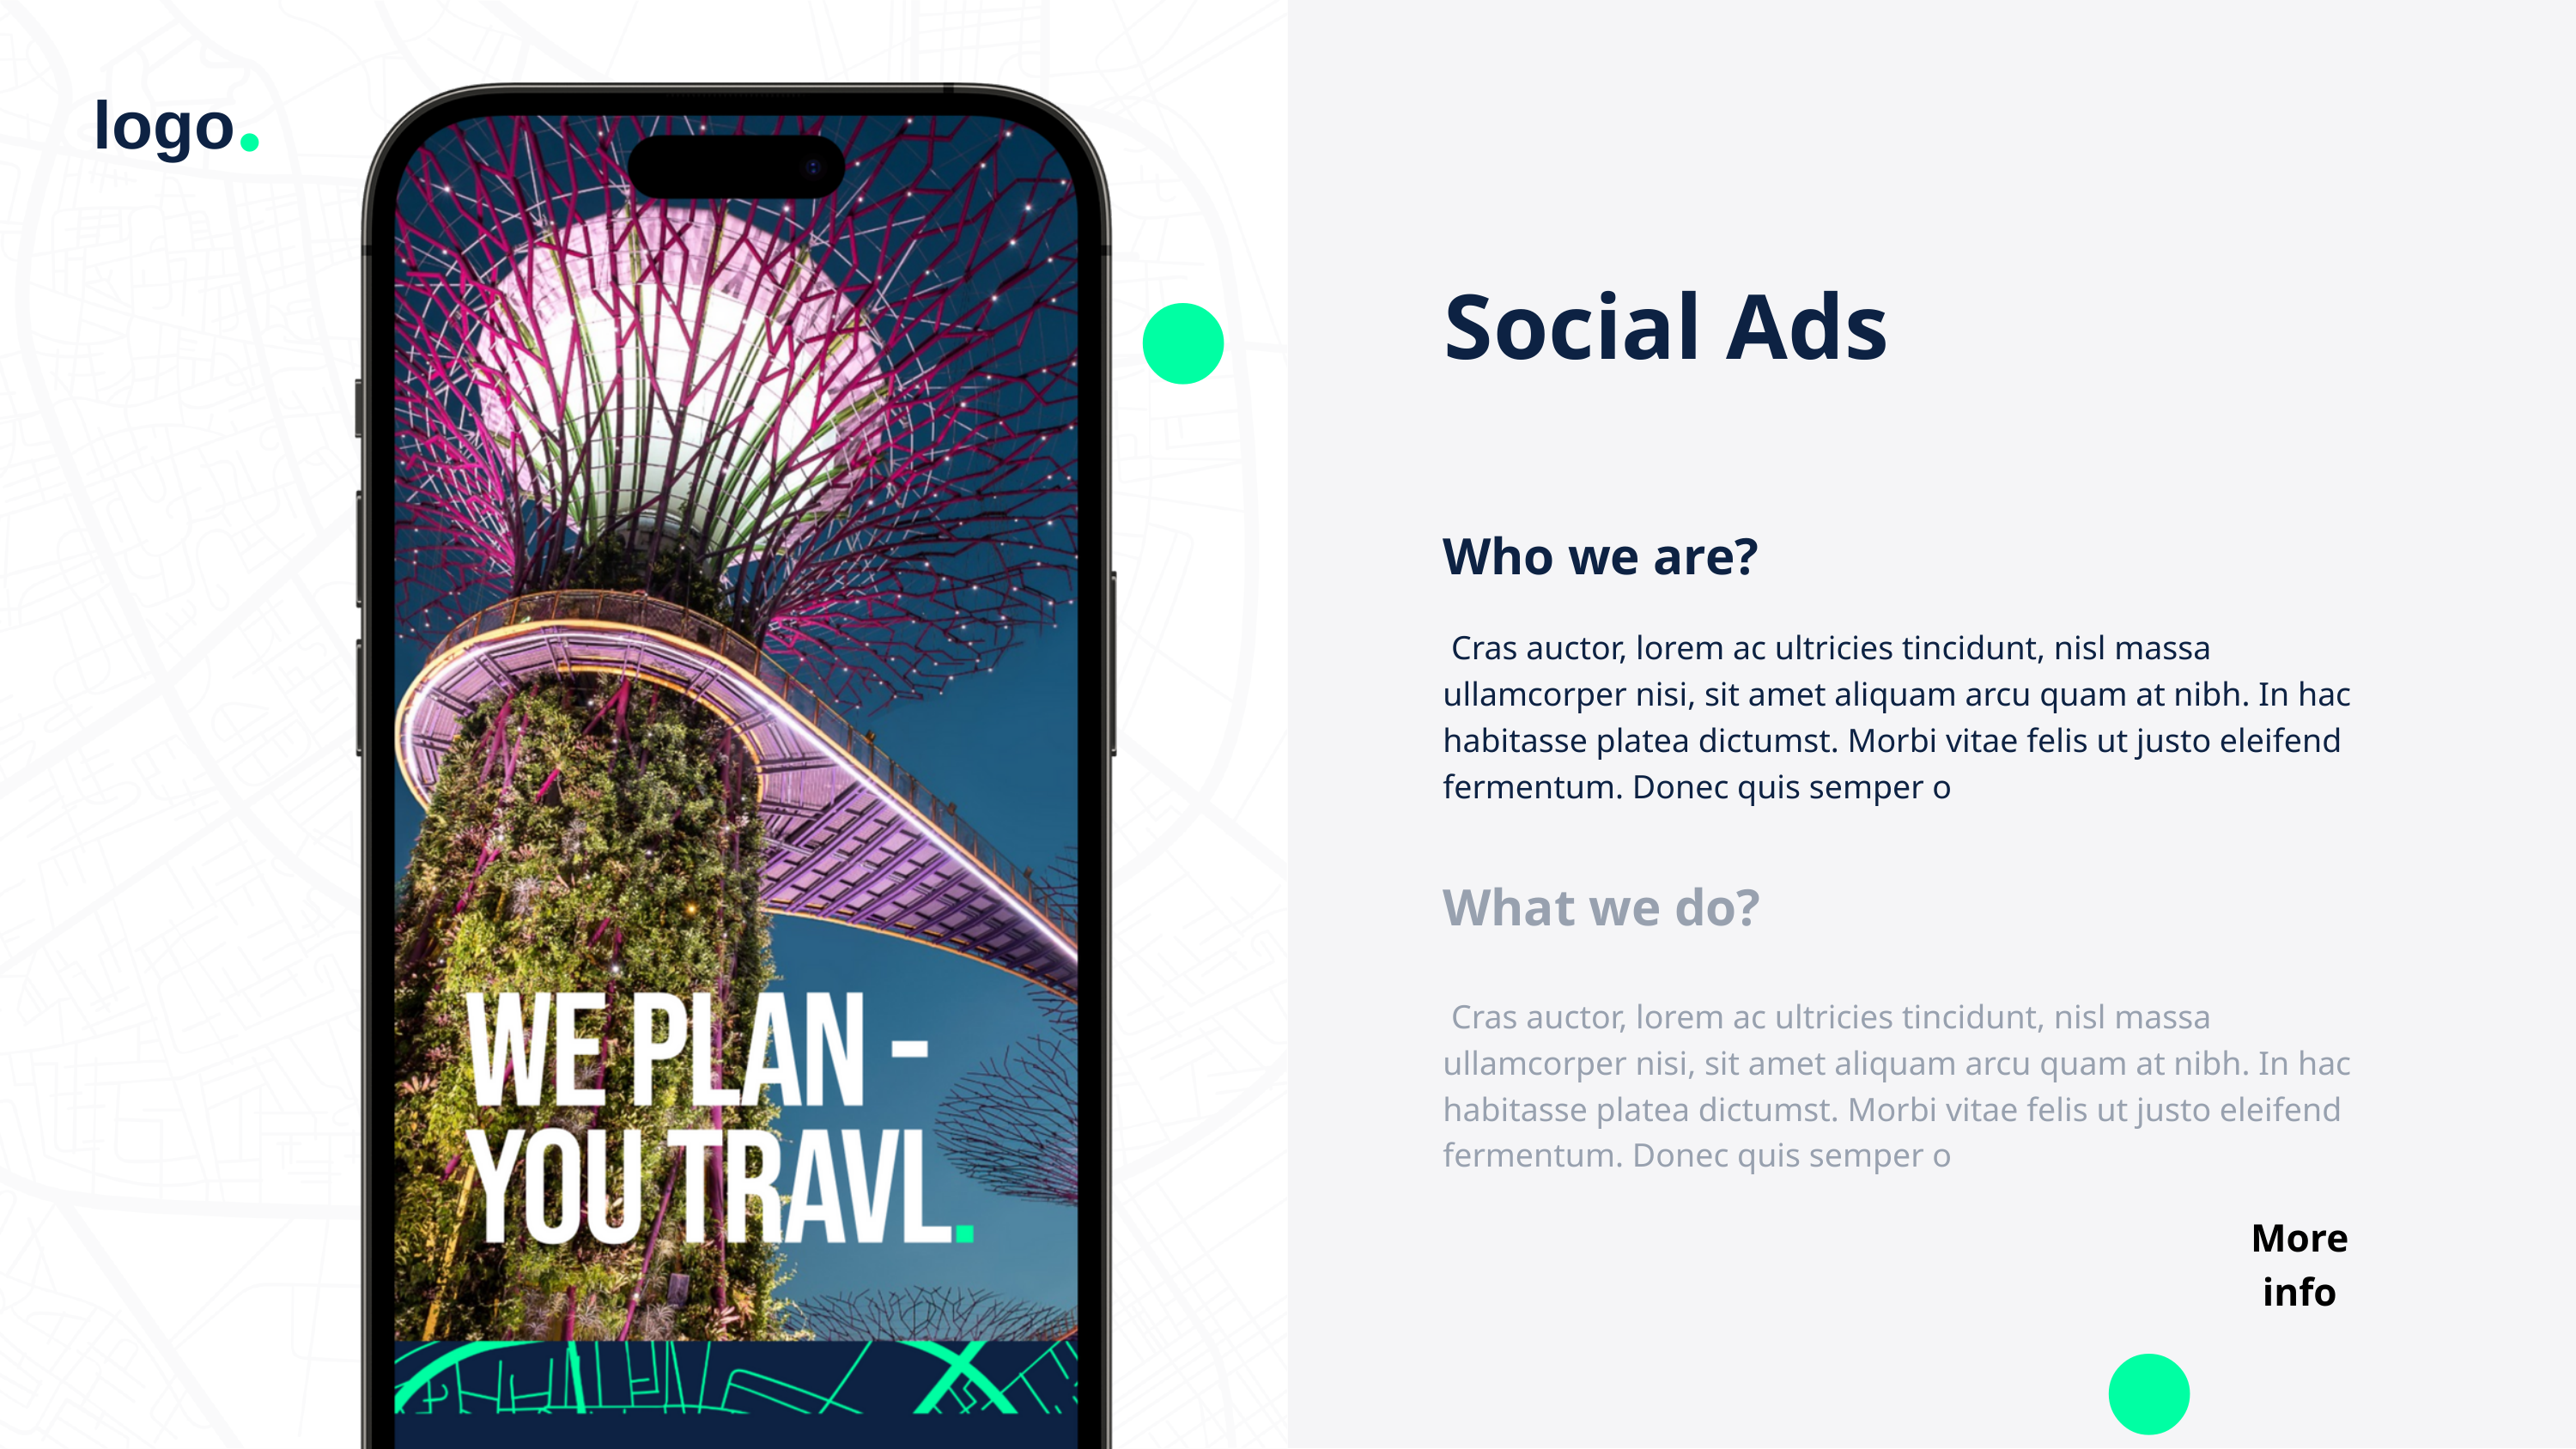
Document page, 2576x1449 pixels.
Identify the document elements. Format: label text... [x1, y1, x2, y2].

text_box • [2071, 1050, 2228, 1449]
text_box [0, 0, 2576, 1449]
text_box logo [94, 65, 248, 163]
text_box • [1131, 0, 1192, 504]
text_box More info [2228, 1205, 2391, 1314]
text_box Cras auctor, lorem ac ultricies tincidunt, nisl massa ullamcorper nisi, sit amet aliquam arcu quam at nibh. In hac habitasse platea dictumst. Morbi vitae felis ut justo eleifend fermentum. Donec quis semper o [1443, 988, 2402, 1174]
text_box Social Ads [1443, 248, 1905, 378]
text_box Cras auctor, lorem ac ultricies tincidunt, nisl massa ullamcorper nisi, sit amet aliquam arcu quam at nibh. In hac habitasse platea dictumst. Morbi vitae felis ut justo eleifend fermentum. Donec quis semper o [1443, 620, 2402, 806]
text_box Who we are? [1443, 512, 2089, 585]
text_box • [238, 81, 253, 179]
text_box logo [165, 118, 180, 142]
text_box What we do? [1443, 864, 2089, 937]
